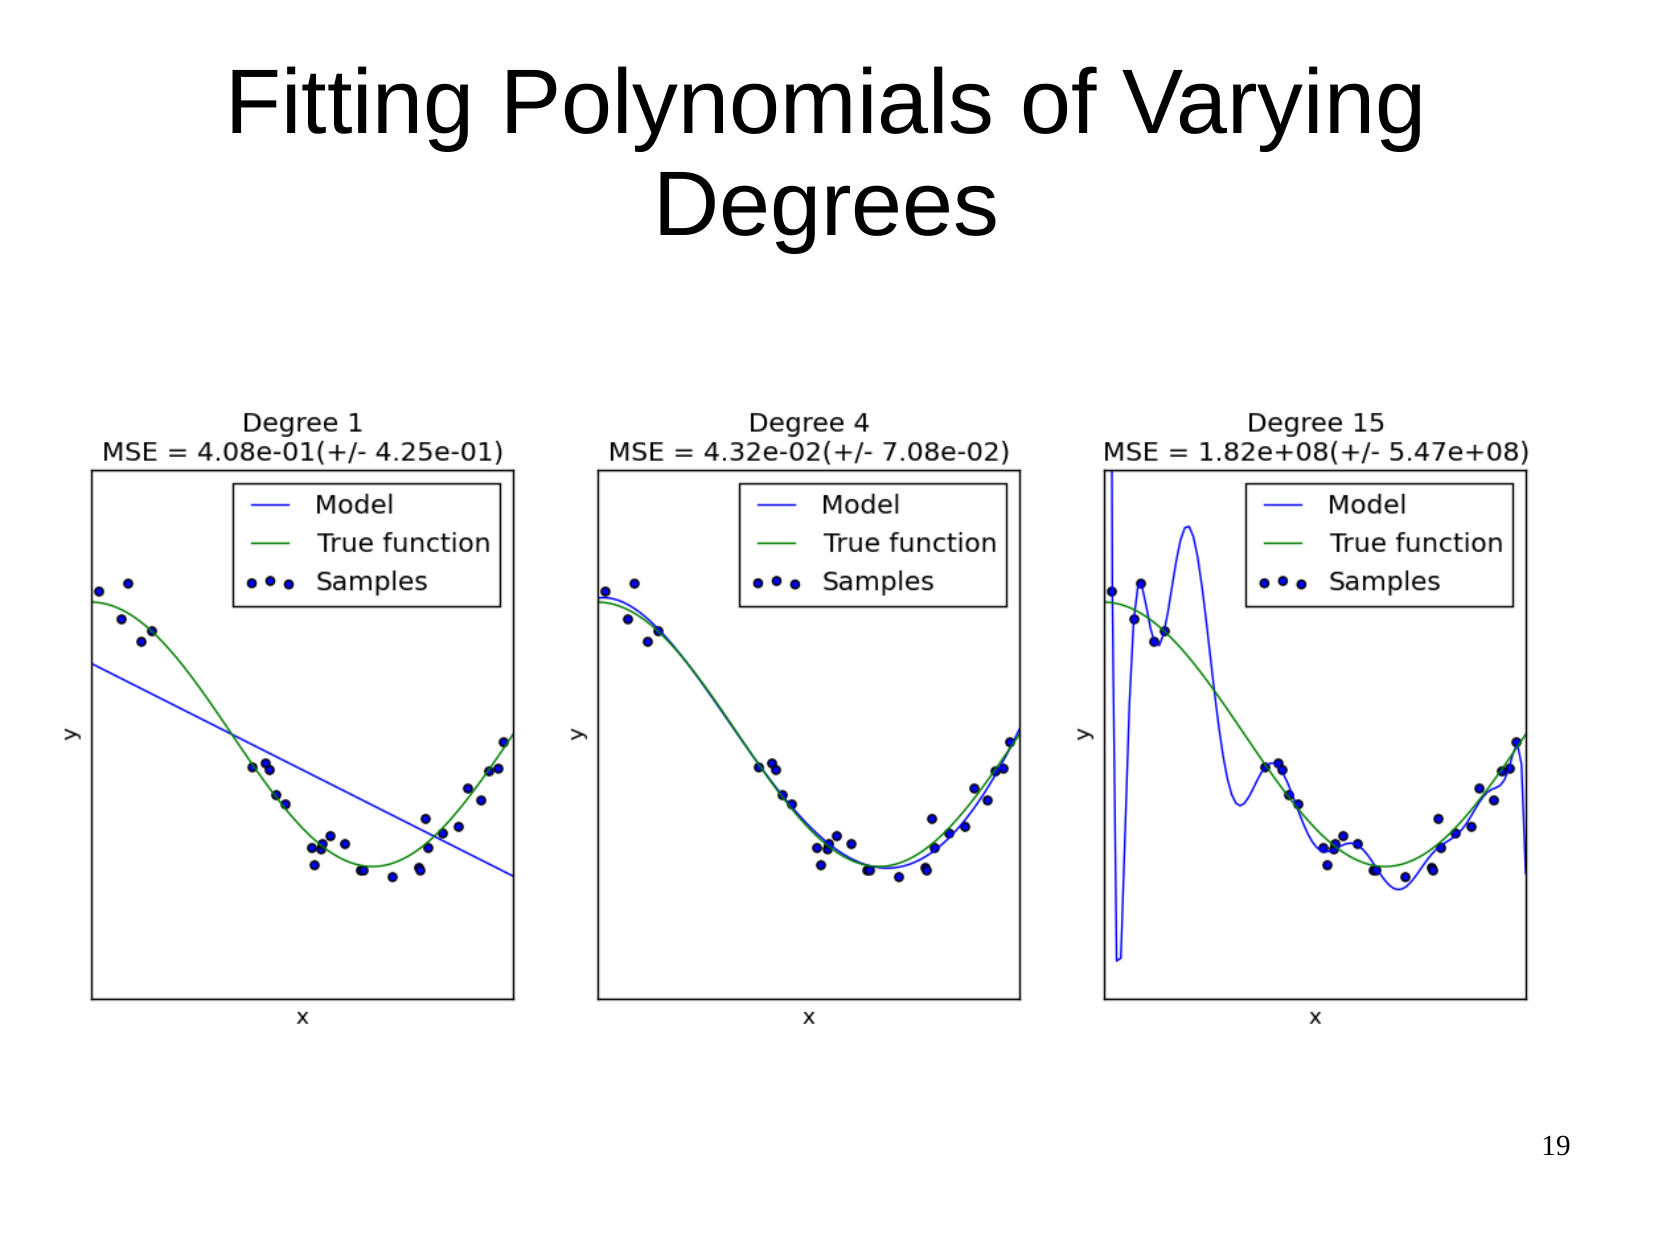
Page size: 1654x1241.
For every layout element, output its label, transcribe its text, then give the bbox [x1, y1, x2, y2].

title Fitting Polynomials of Varying Degrees [82, 49, 1571, 257]
picture [0, 404, 1654, 1066]
